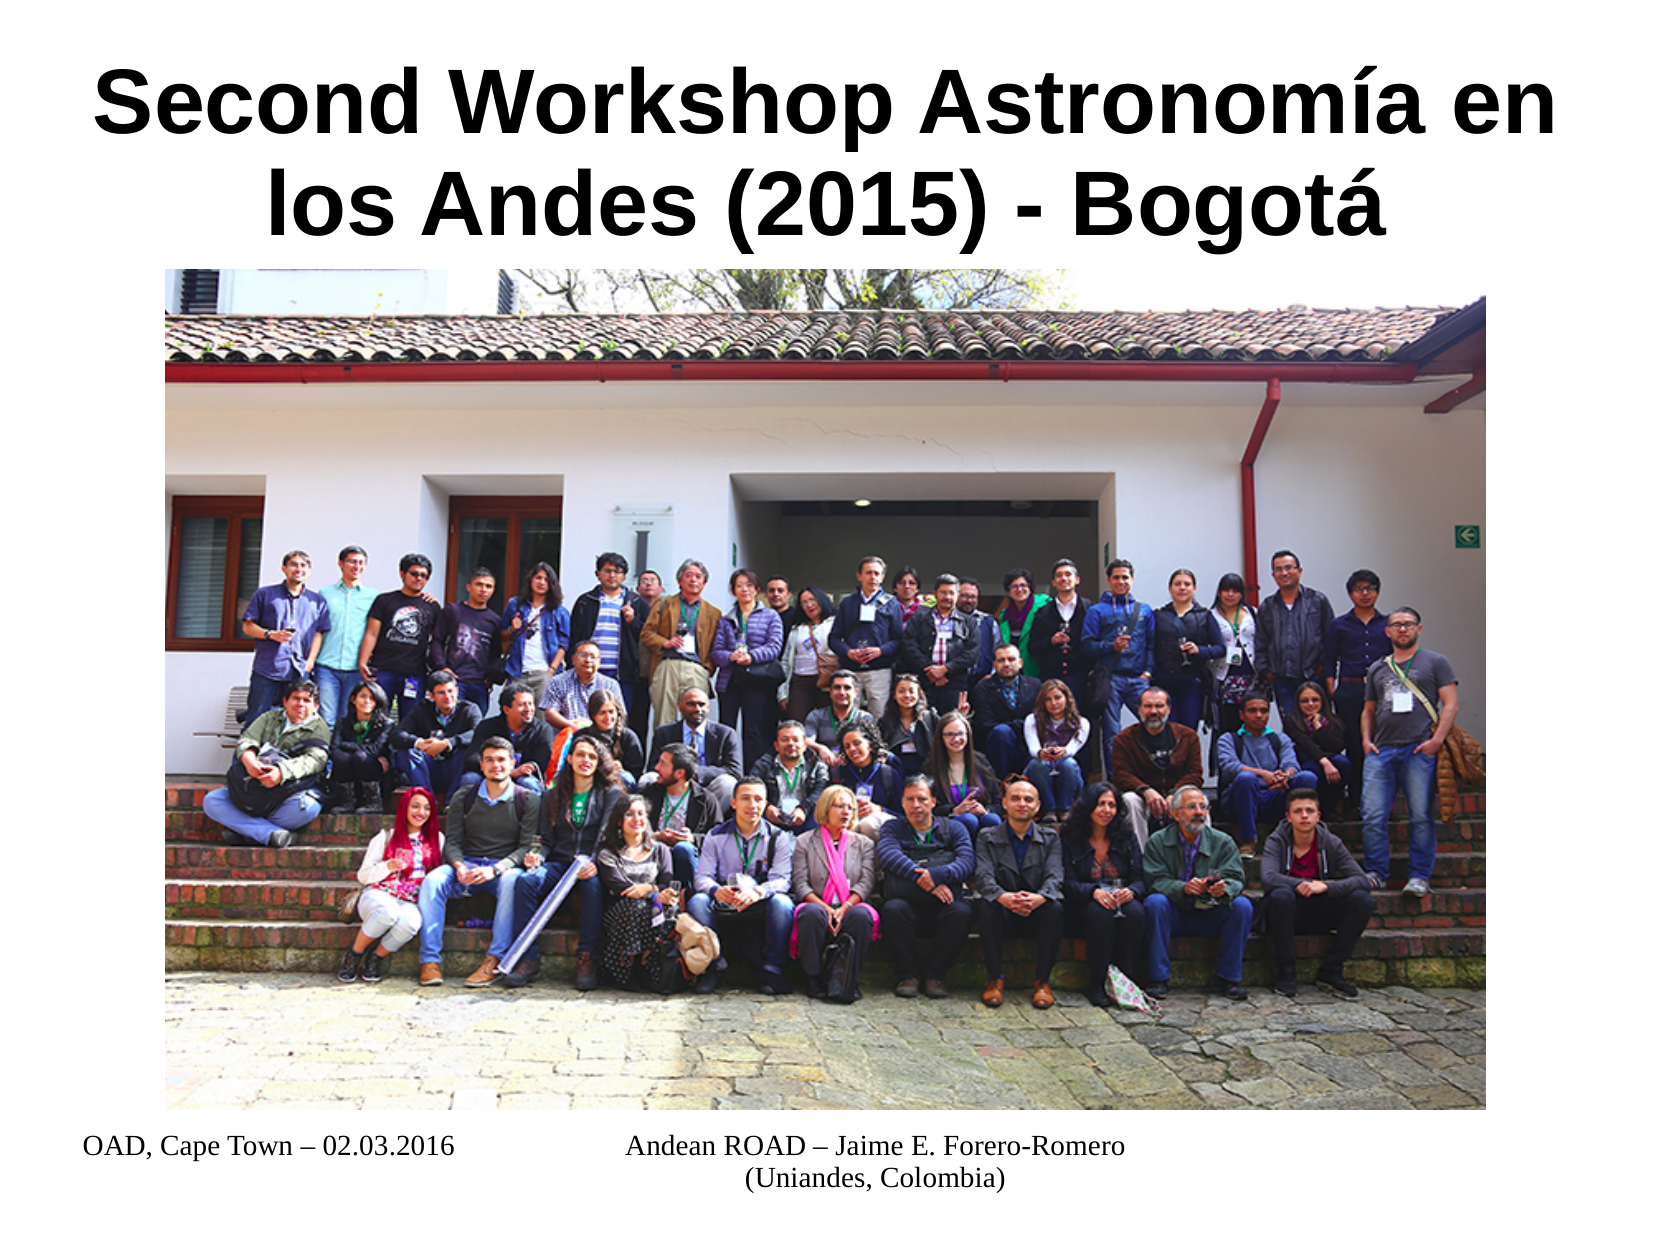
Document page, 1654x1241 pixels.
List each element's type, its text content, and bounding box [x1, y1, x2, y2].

title Second Workshop Astronomía en los Andes (2015) - Bogotá [82, 49, 1571, 257]
picture [165, 269, 1486, 1111]
